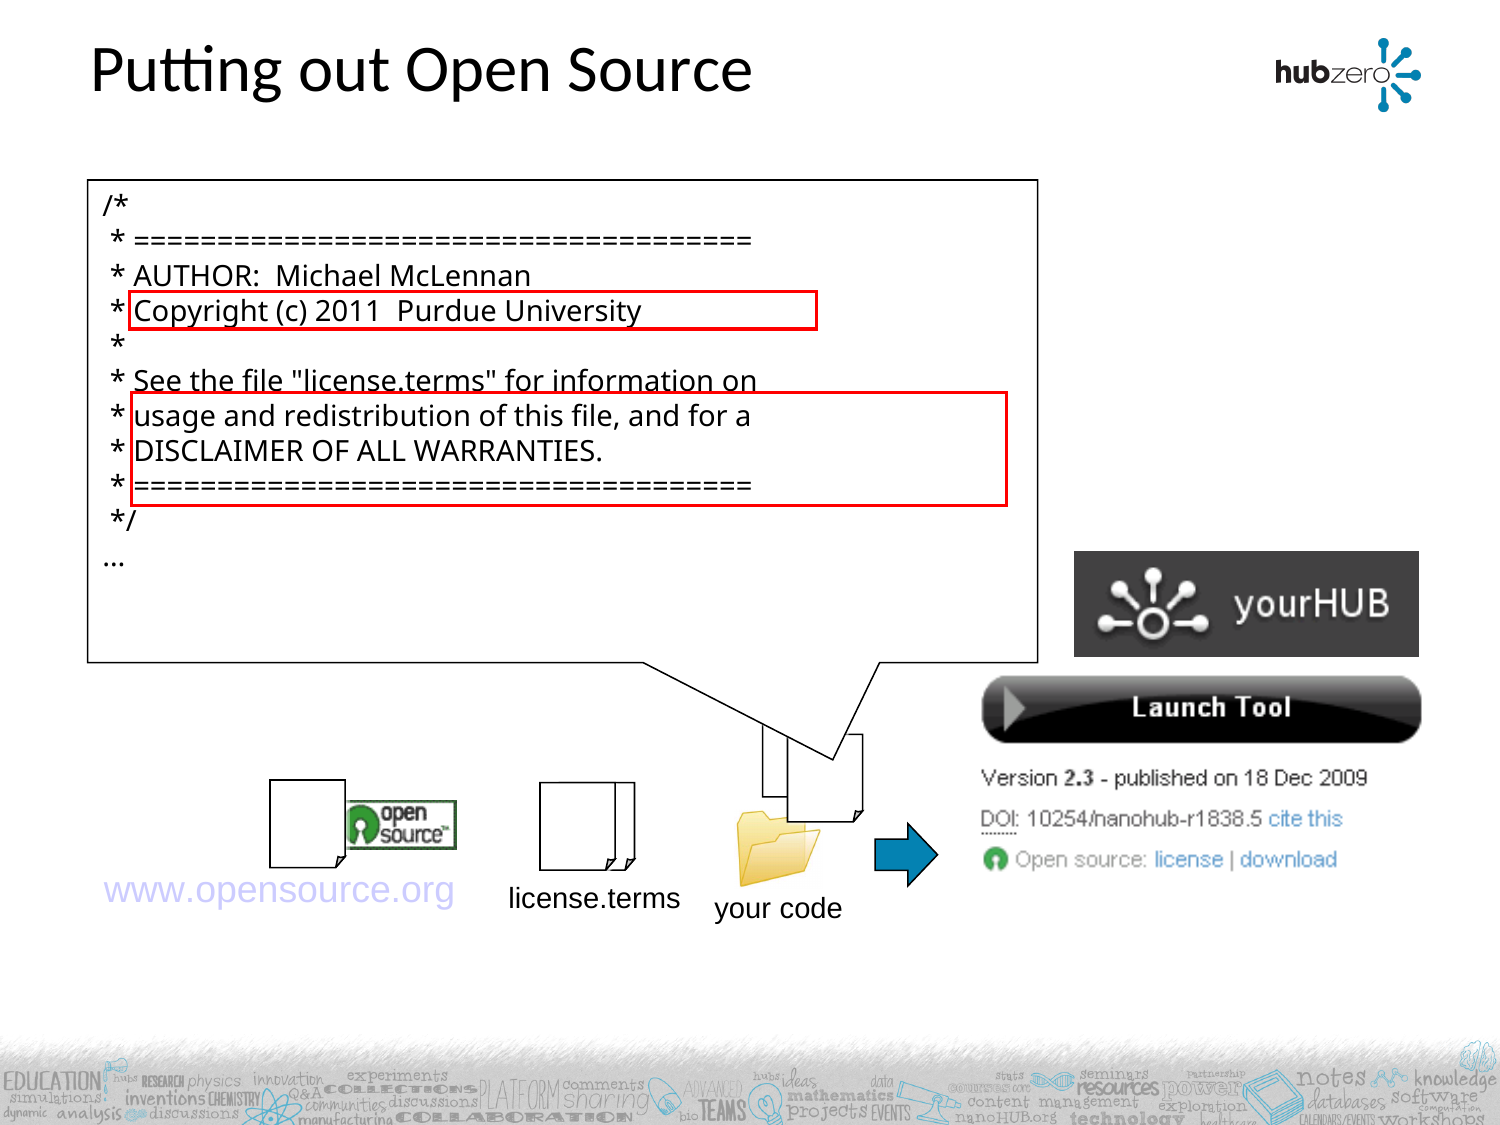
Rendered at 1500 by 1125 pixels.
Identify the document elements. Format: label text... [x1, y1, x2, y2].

text_box /* * ===================================== * AUTHOR: Michael McLennan * Copyright (c) 2011 Purdue University * * See the file "license.terms" for information on * usage and redistribution of this file, and for a * DISCLAIMER OF ALL WARRANTIES. * ===================================== */ … [87, 179, 1038, 760]
picture [734, 809, 823, 881]
picture [1272, 35, 1424, 115]
text_box www.opensource.org [89, 857, 471, 918]
text_box [270, 780, 346, 868]
text_box [875, 823, 938, 887]
picture [346, 800, 457, 850]
picture [0, 1034, 1500, 1125]
text_box [762, 725, 863, 822]
picture [962, 551, 1438, 894]
text_box Putting out Open Source [75, 12, 1249, 118]
text_box [540, 782, 635, 871]
text_box license.terms [493, 871, 697, 923]
text_box your code [699, 881, 859, 932]
